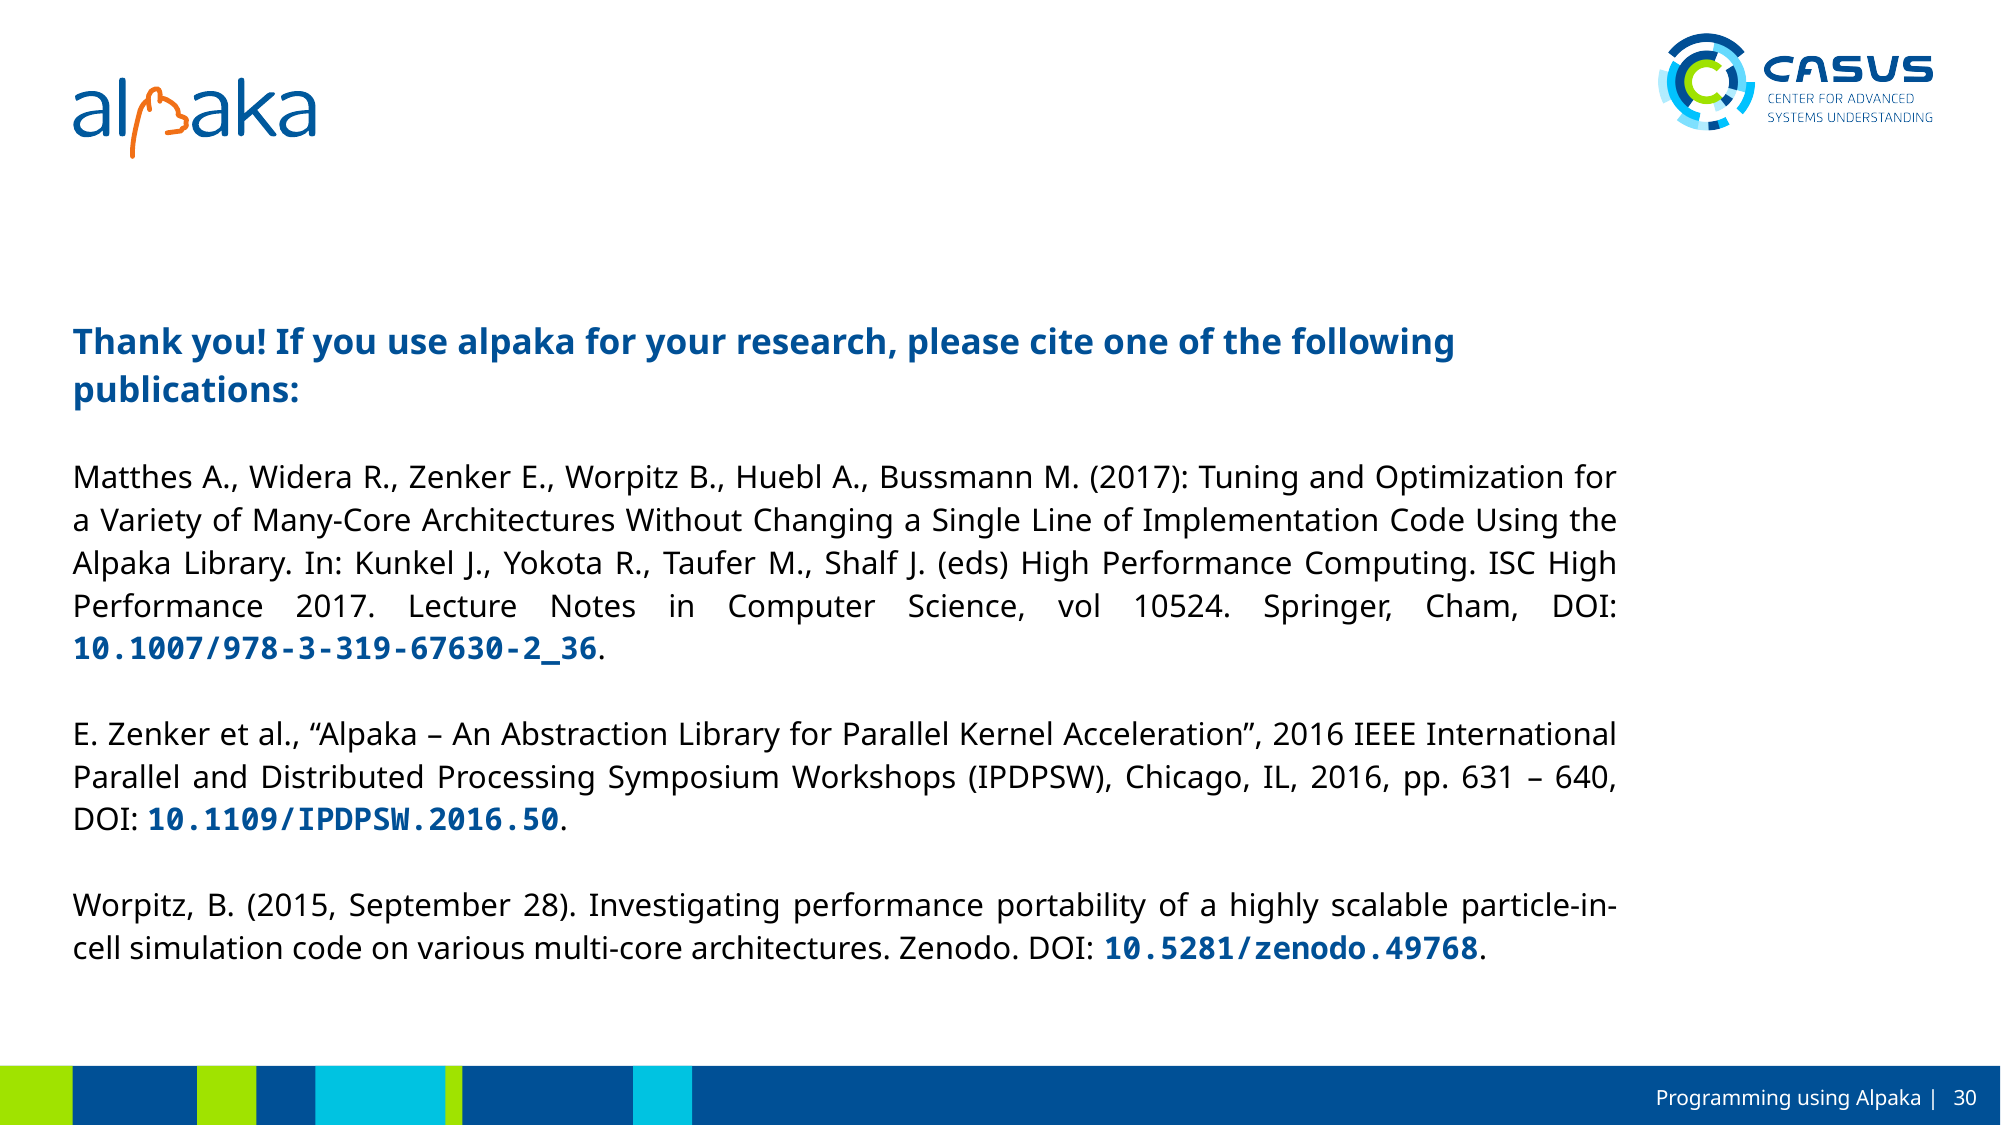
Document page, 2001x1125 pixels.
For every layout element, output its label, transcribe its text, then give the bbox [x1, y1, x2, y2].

picture [72, 76, 317, 160]
list Thank you! If you use alpaka for your research, please cite one of the following publications: Matthes A., Widera R., Zenker E., Worpitz B., Huebl A., Bussmann M. (2017): Tuning and Optimization for a Variety of Many-Core Architectures Without Changing a Single Line of Implementation Code Using the Alpaka Library. In: Kunkel J., Yokota R., Taufer M., Shalf J. (eds) High Performance Computing. ISC High Performance 2017. Lecture Notes in Computer Science, vol 10524. Springer, Cham, DOI: 10.1007/978-3-319-67630-2_36. E. Zenker et al., “Alpaka – An Abstraction Library for Parallel Kernel Acceleration”, 2016 IEEE International Parallel and Distributed Processing Symposium Workshops (IPDPSW), Chicago, IL, 2016, pp. 631 – 640, DOI: 10.1109/IPDPSW.2016.50. Worpitz, B. (2015, September 28). Investigating performance portability of a highly scalable particle-in-cell simulation code on various multi-core architectures. Zenodo. DOI: 10.5281/zenodo.49768. [72, 316, 1620, 979]
picture [1658, 33, 1933, 131]
